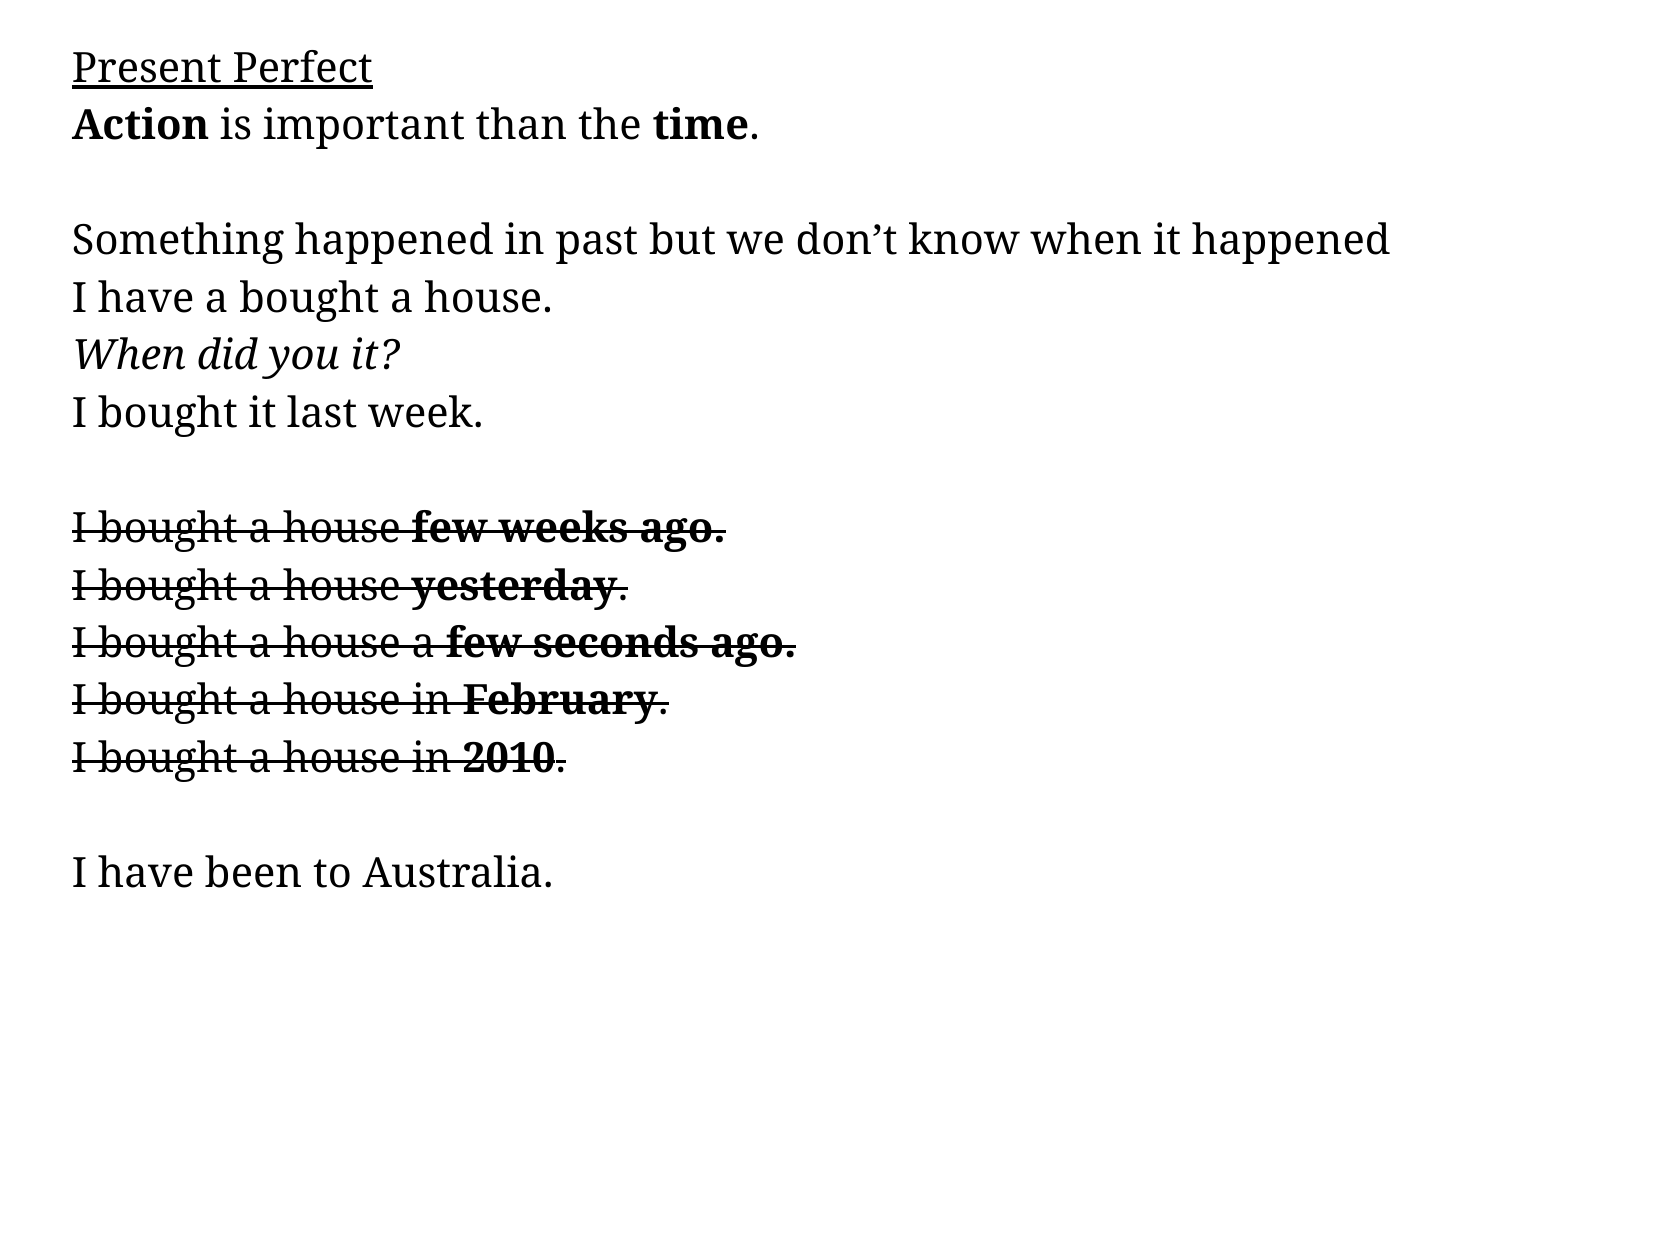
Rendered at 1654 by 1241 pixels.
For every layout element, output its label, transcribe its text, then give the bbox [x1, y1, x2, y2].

text_box Present Perfect Action is important than the time. Something happened in past but we don’t know when it happened I have a bought a house. When did you it? I bought it last week. I bought a house few weeks ago. I bought a house yesterday. I bought a house a few seconds ago. I bought a house in February. I bought a house in 2010. I have been to Australia. [71, 31, 1560, 1140]
